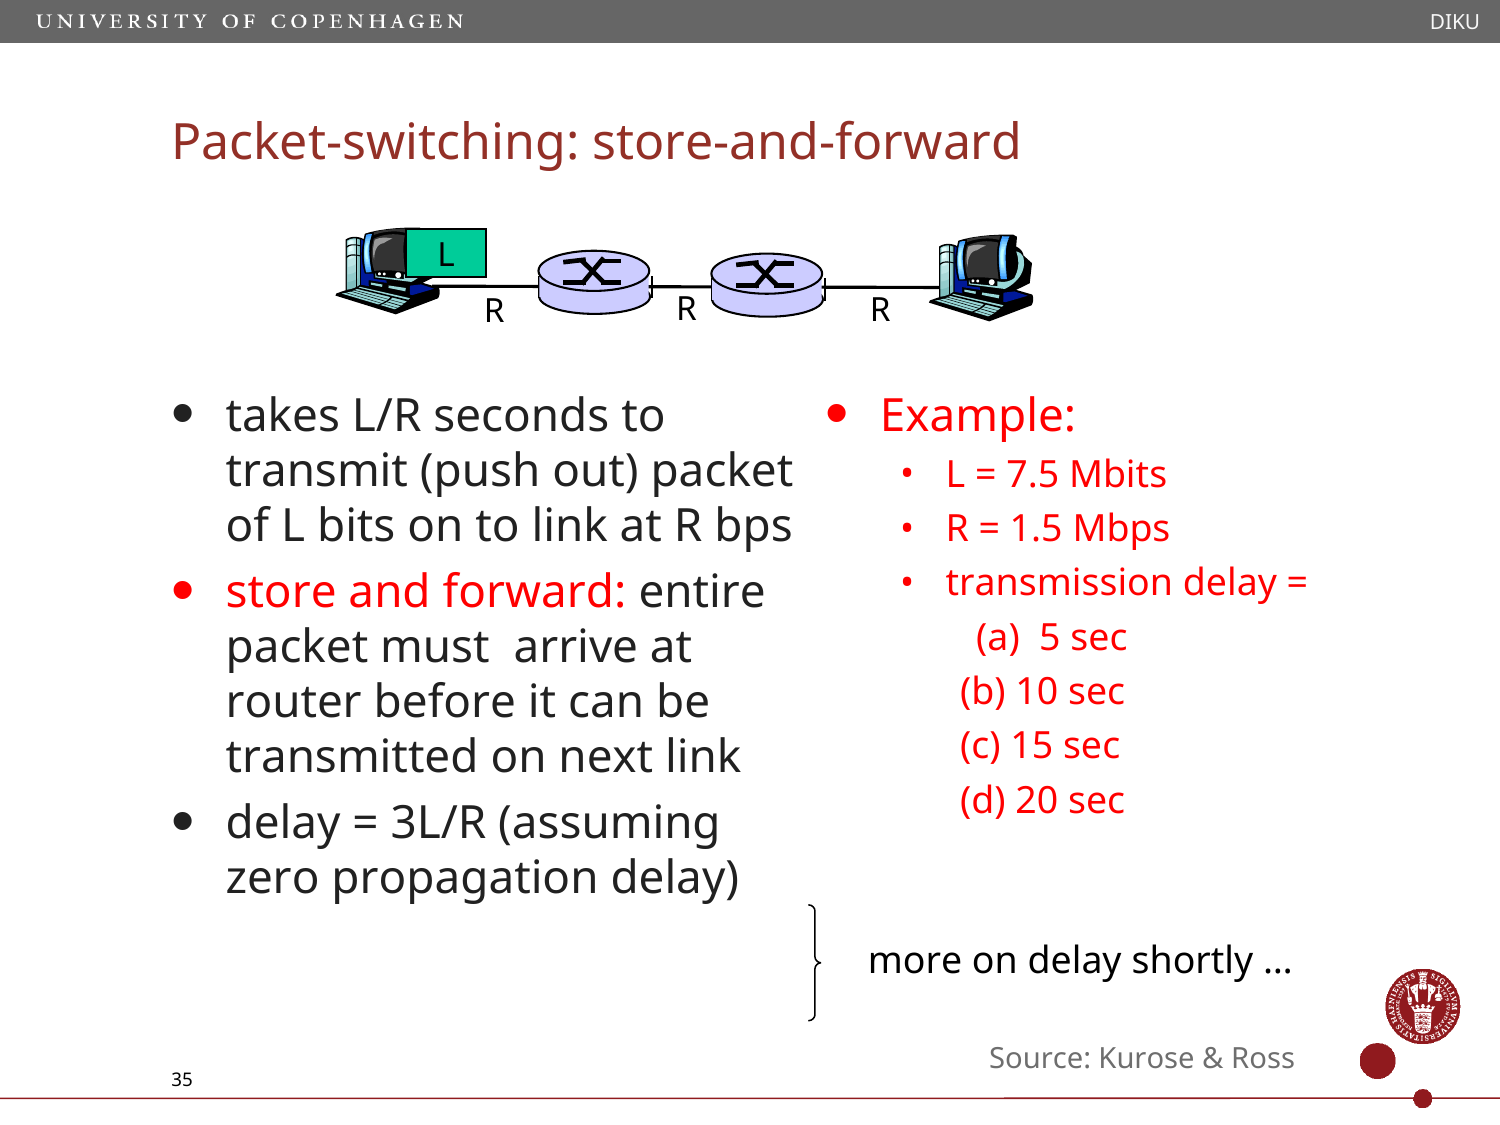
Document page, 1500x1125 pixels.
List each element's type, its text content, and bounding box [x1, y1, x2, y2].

text_box [711, 253, 823, 317]
text_box [538, 250, 651, 314]
text_box R [469, 281, 520, 338]
text_box Packet-switching: store-and-forward [171, 75, 1329, 171]
text_box Source: Kurose & Ross [974, 1031, 1341, 1083]
text_box R [854, 280, 906, 336]
picture [335, 226, 442, 315]
chart [928, 233, 1035, 322]
text_box R [661, 279, 712, 335]
text_box more on delay shortly … [853, 928, 1309, 990]
text_box Example: L = 7.5 Mbits R = 1.5 Mbps transmission delay = (a) 5 sec (b) 10 sec (c) 15 sec (d) 20 sec [825, 385, 1353, 961]
picture [0, 910, 1500, 1122]
text_box DIKU [469, 0, 1495, 43]
text_box L [406, 228, 486, 278]
text_box <number> [171, 1067, 522, 1092]
text_box takes L/R seconds to transmit (push out) packet of L bits on to link at R bps store and forward: entire packet must arrive at router before it can be transmitted on next link delay = 3L/R (assuming zero propagation delay) [171, 385, 798, 961]
